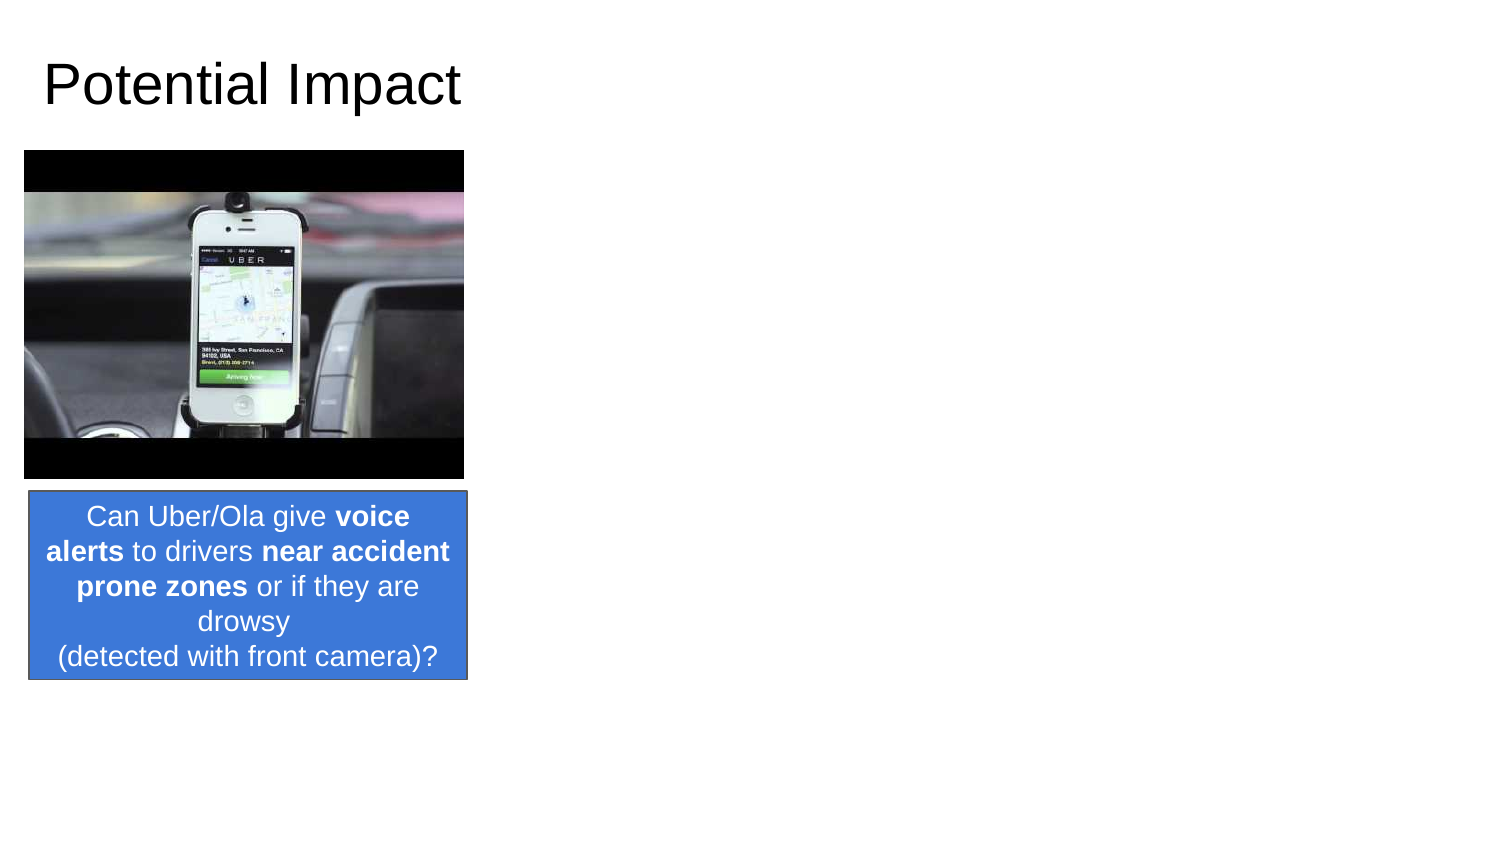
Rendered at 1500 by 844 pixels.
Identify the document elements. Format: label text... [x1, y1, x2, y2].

title Potential Impact [29, 31, 1427, 126]
picture [24, 150, 464, 479]
text_box Can Uber/Ola give voice alerts to drivers near accident prone zones or if they are drowsy (detected with front camera)? [29, 490, 468, 680]
